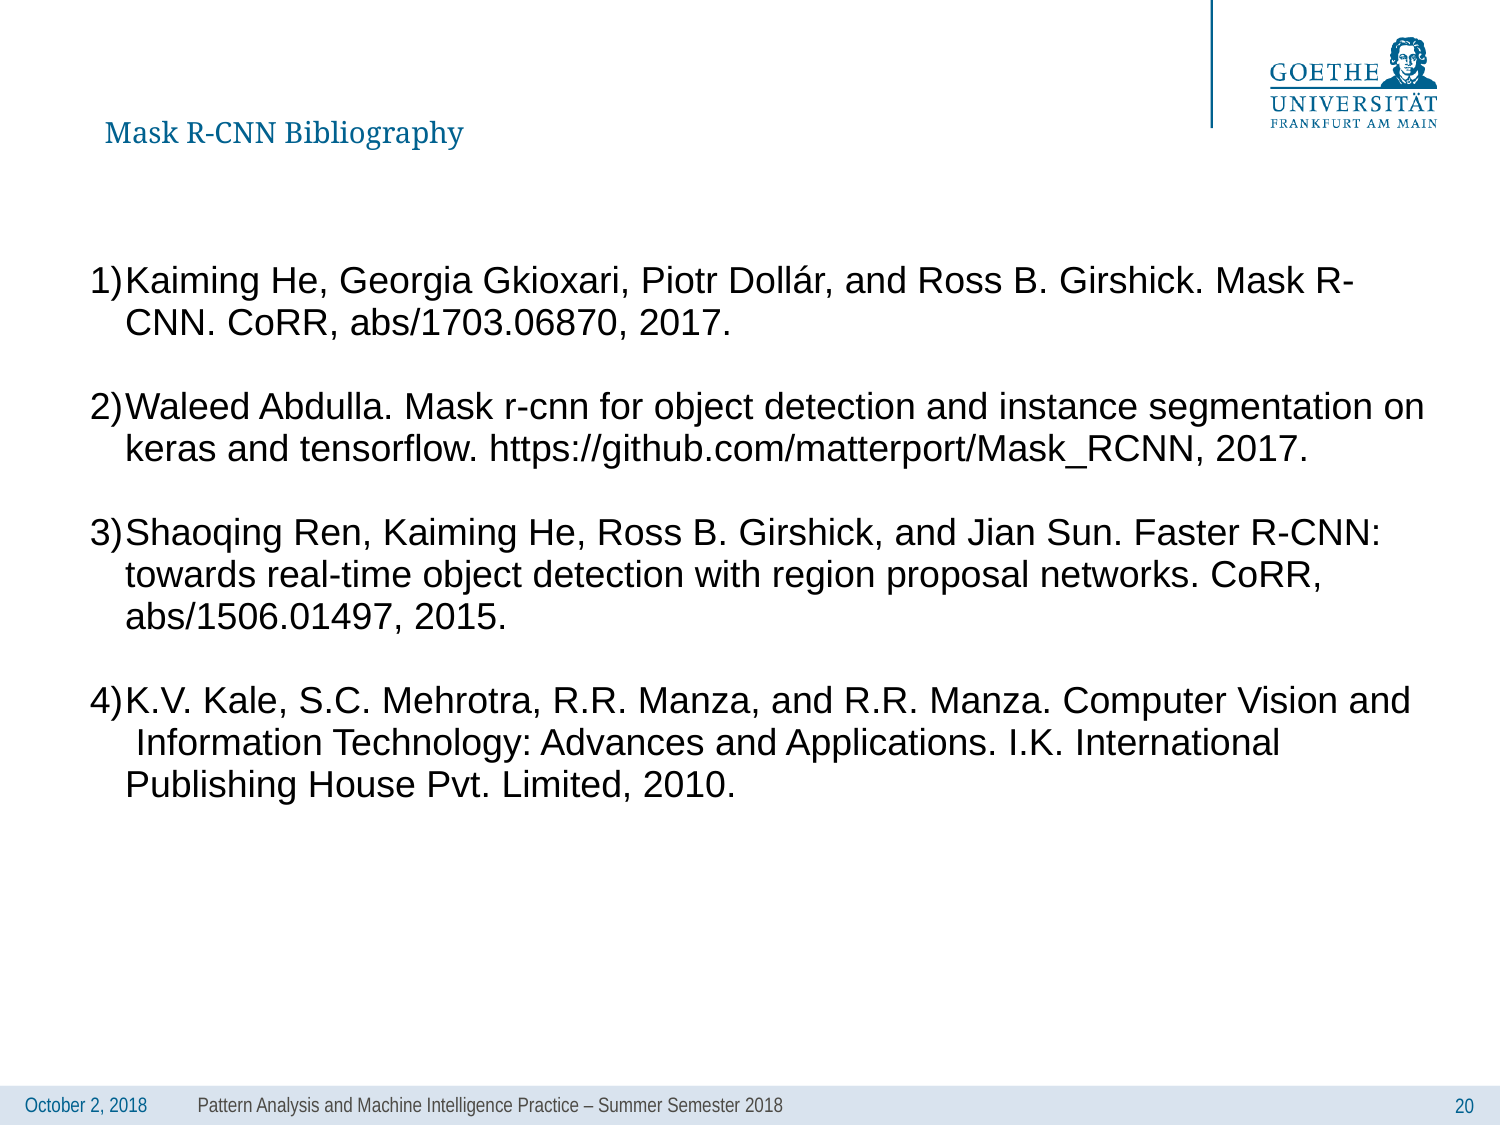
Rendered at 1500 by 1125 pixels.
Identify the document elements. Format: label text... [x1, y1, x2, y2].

text_box Kaiming He, Georgia Gkioxari, Piotr Dollár, and Ross B. Girshick. Mask R-CNN. CoRR, abs/1703.06870, 2017. Waleed Abdulla. Mask r-cnn for object detection and instance segmentation on keras and tensorflow. https://github.com/matterport/Mask_RCNN, 2017. Shaoqing Ren, Kaiming He, Ross B. Girshick, and Jian Sun. Faster R-CNN: towards real-time object detection with region proposal networks. CoRR, abs/1506.01497, 2015. K.V. Kale, S.C. Mehrotra, R.R. Manza, and R.R. Manza. Computer Vision and Information Technology: Advances and Applications. I.K. International Publishing House Pvt. Limited, 2010. [75, 252, 1456, 856]
text_box <number> [1417, 1092, 1474, 1122]
text_box Pattern Analysis and Machine Intelligence Practice – Summer Semester 2018 [183, 1091, 1341, 1120]
picture [0, 0, 1500, 1125]
text_box Mask R-CNN Bibliography [104, 19, 1187, 149]
